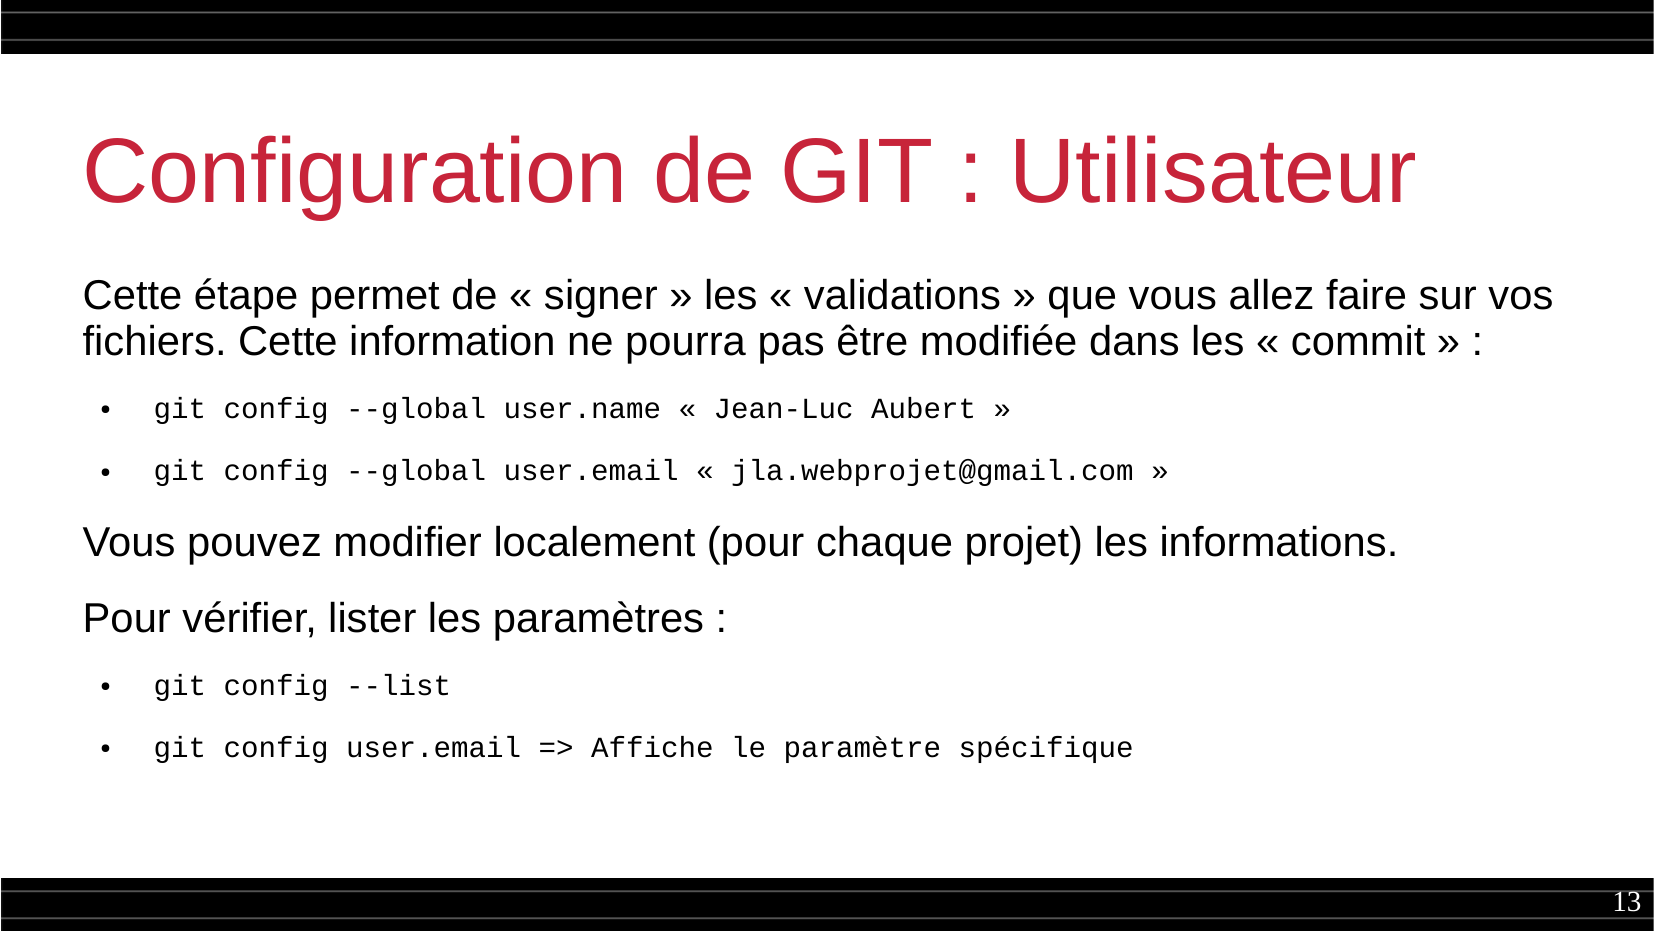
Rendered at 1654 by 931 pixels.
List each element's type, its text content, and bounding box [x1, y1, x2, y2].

list Cette étape permet de « signer » les « validations » que vous allez faire sur vos fichiers. Cette information ne pourra pas être modifiée dans les « commit » : git config --global user.name « Jean-Luc Aubert » git config --global user.email « jla.webprojet@gmail.com » Vous pouvez modifier localement (pour chaque projet) les informations. Pour vérifier, lister les paramètres : git config --list git config user.email => Affiche le paramètre spécifique [82, 271, 1571, 851]
title Configuration de GIT : Utilisateur [82, 92, 1571, 249]
picture [1, 0, 1654, 54]
picture [1, 878, 1654, 931]
